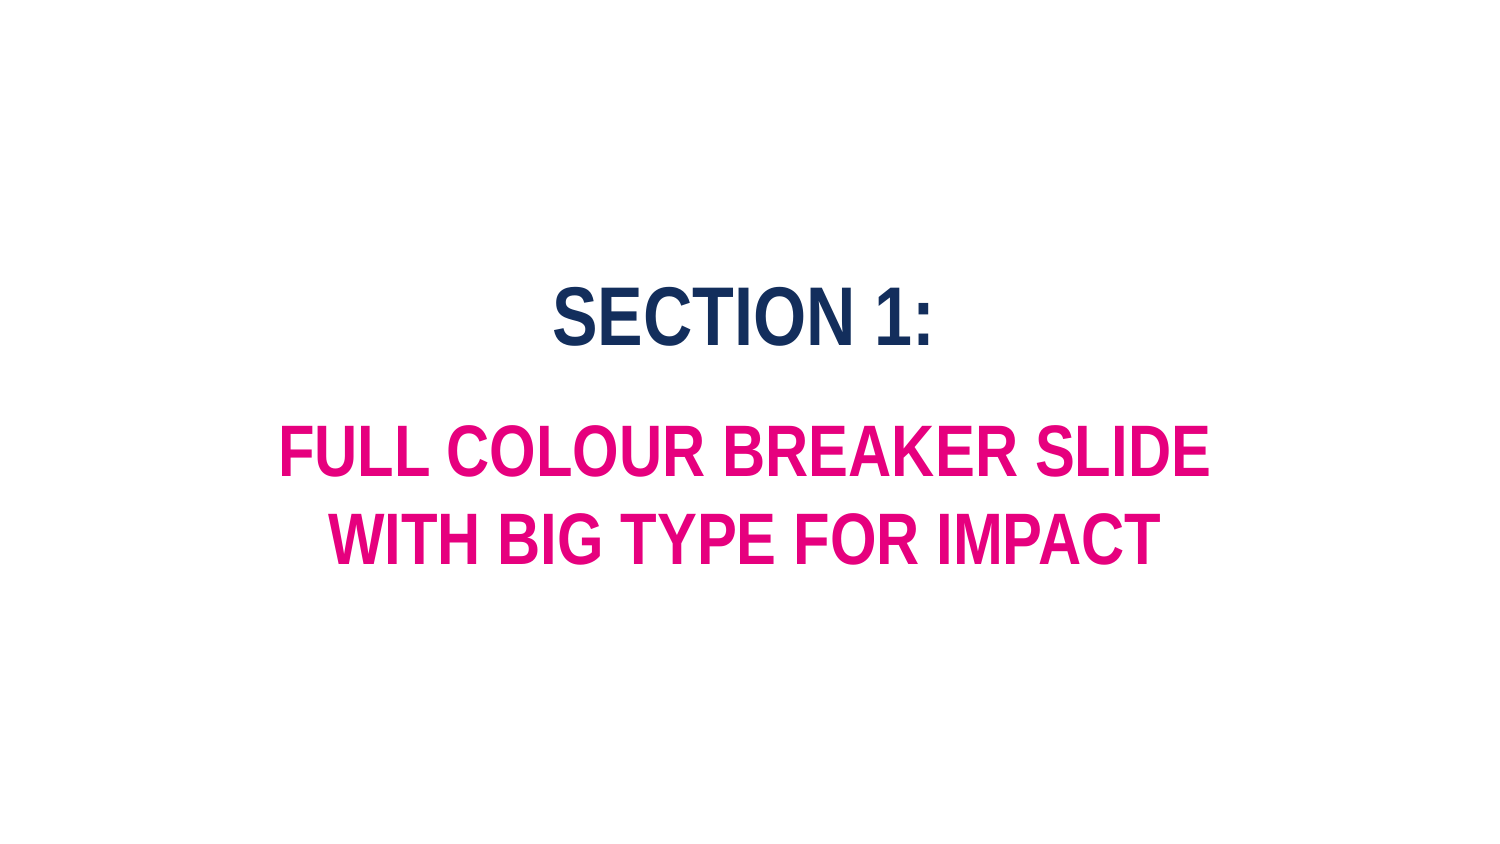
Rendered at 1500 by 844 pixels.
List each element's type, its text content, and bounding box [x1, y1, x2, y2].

text_box Section 1: Full colour Breaker slide with big type for impact [196, 197, 1311, 644]
